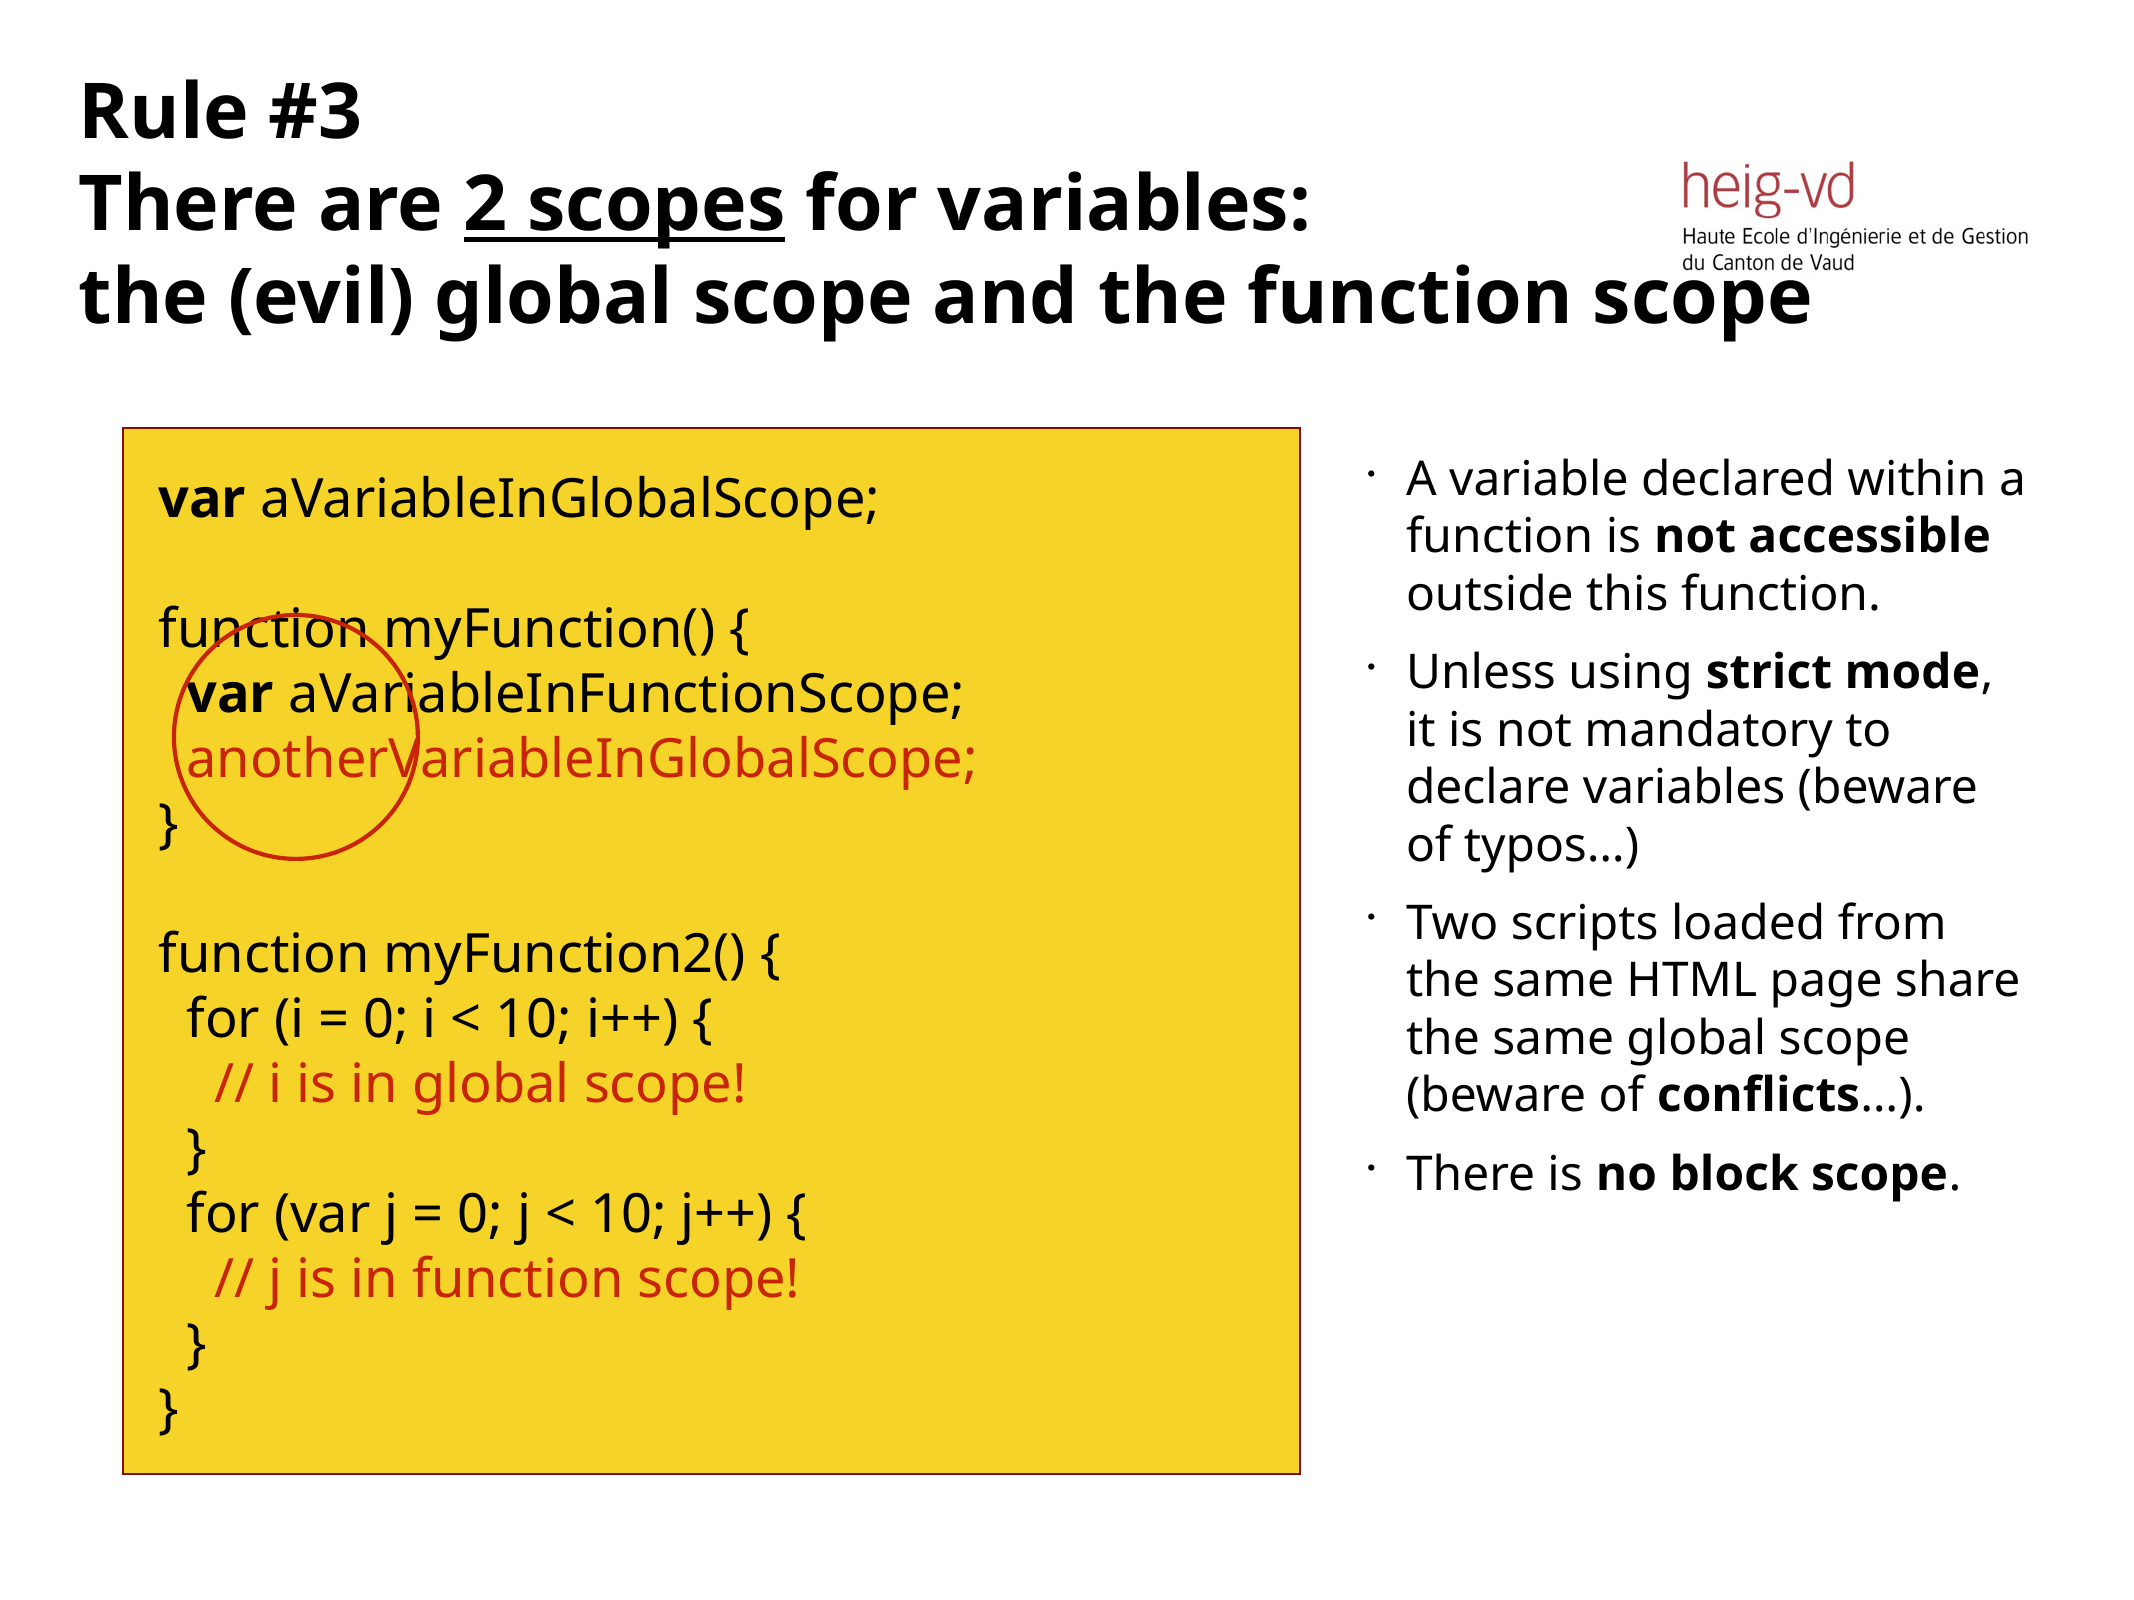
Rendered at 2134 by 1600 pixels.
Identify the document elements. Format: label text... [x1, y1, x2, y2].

picture [1823, 149, 2036, 284]
text_box A variable declared within a function is not accessible outside this function. Unless using strict mode, it is not mandatory to declare variables (beware of typos…) Two scripts loaded from the same HTML page share the same global scope (beware of conflicts…). There is no block scope. [1359, 439, 2039, 1208]
text_box Rule #3 There are 2 scopes for variables: the (evil) global scope and the function scope [70, 52, 1823, 348]
text_box var aVariableInGlobalScope; function myFunction() { var aVariableInFunctionScope; anotherVariableInGlobalScope; } function myFunction2() { for (i = 0; i < 10; i++) { // i is in global scope! } for (var j = 0; j < 10; j++) { // j is in function scope! } } [123, 428, 1300, 1474]
